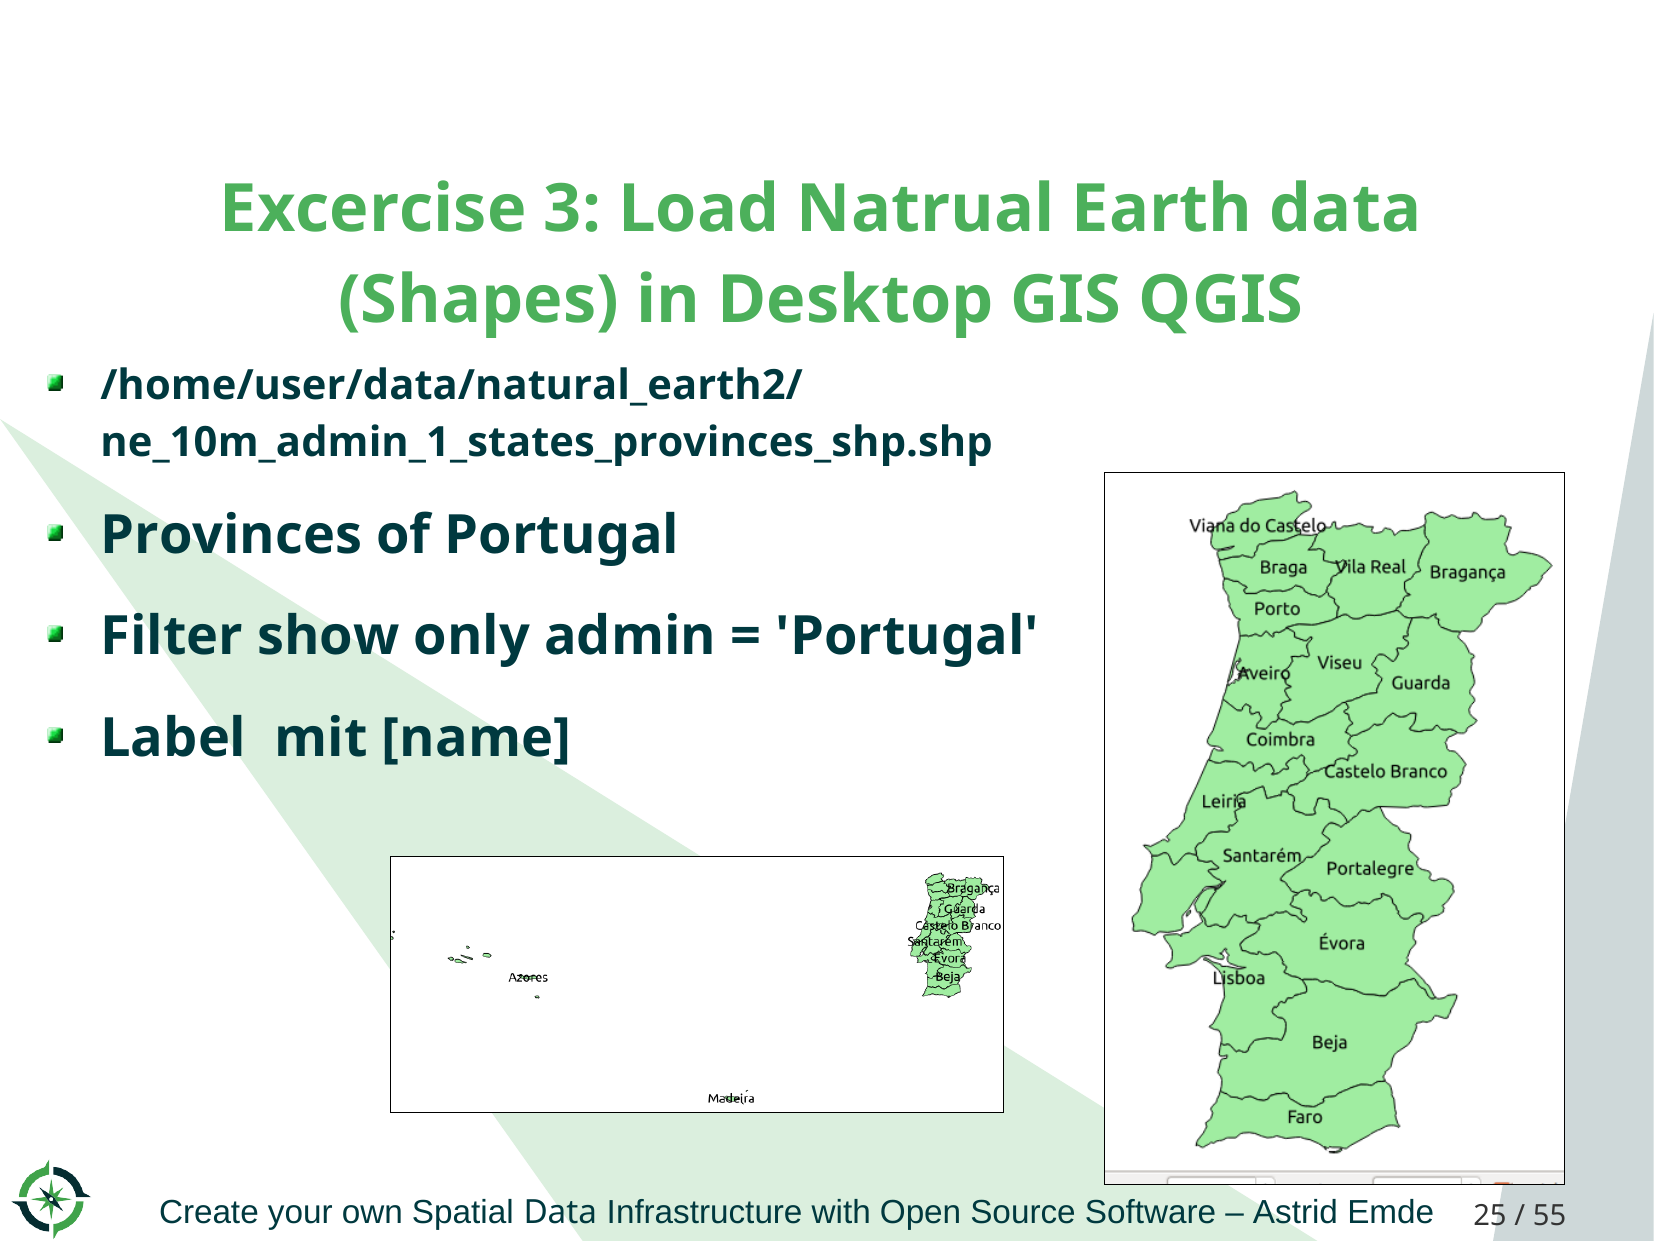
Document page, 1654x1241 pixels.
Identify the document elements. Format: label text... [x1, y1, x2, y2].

picture [1104, 472, 1565, 1185]
title Excercise 3: Load Natrual Earth data (Shapes) in Desktop GIS QGIS [76, 163, 1565, 339]
picture [390, 856, 1004, 1113]
list /home/user/data/natural_earth2/ne_10m_admin_1_states_provinces_shp.shp Provinces of Portugal Filter show only admin = 'Portugal' Label mit [name] [29, 354, 1654, 1173]
picture [10, 1158, 92, 1240]
